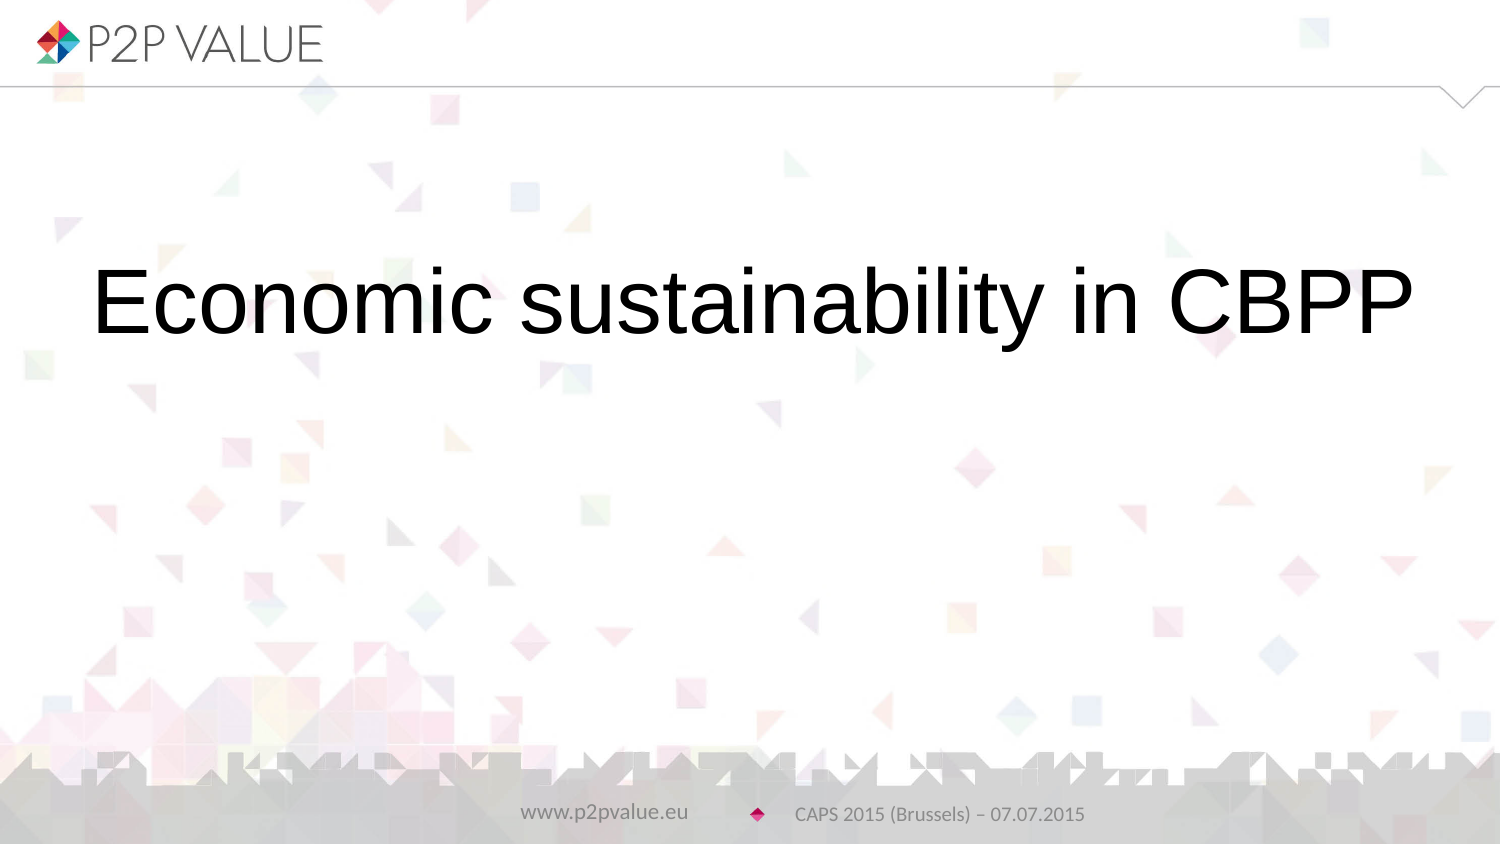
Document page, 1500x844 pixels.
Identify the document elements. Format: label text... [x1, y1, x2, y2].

text_box CAPS 2015 (Brussels) – 07.07.2015 [781, 790, 1474, 836]
picture [0, 0, 1500, 844]
subtitle Economic sustainability in CBPP [15, 180, 1496, 736]
text_box www.p2pvalue.eu [514, 790, 733, 830]
